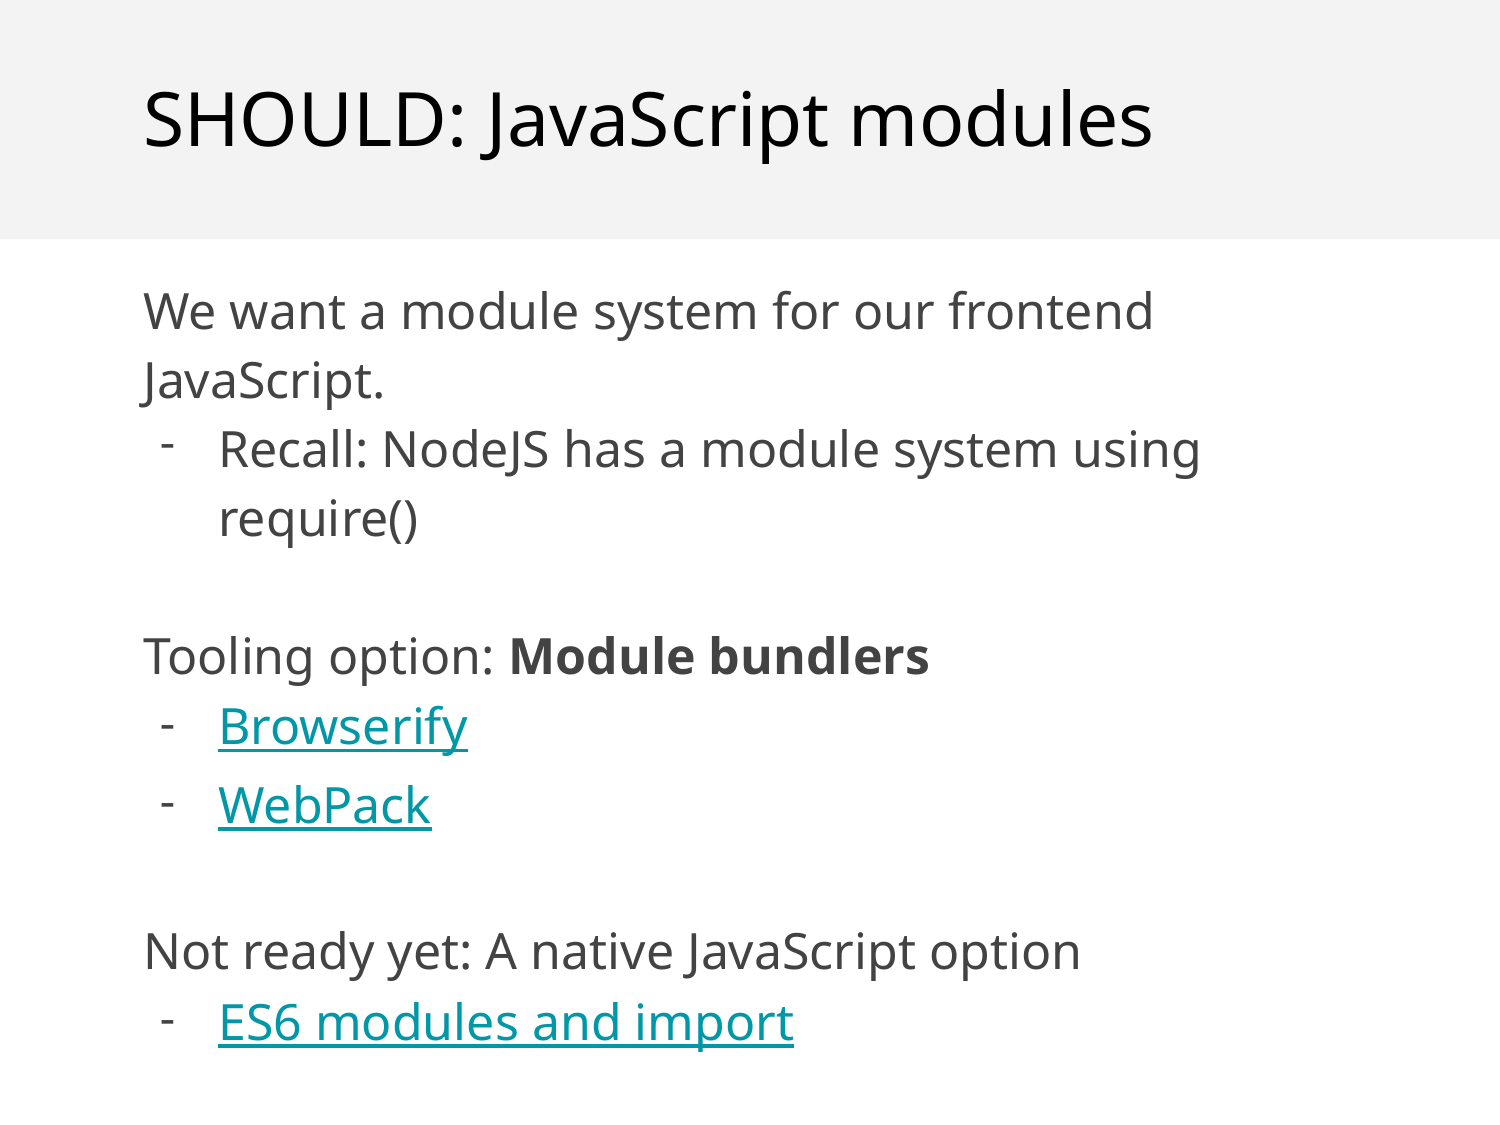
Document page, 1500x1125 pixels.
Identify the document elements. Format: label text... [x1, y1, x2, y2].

list We want a module system for our frontend JavaScript. Recall: NodeJS has a module system using require() Tooling option: Module bundlers Browserify WebPack Not ready yet: A native JavaScript option ES6 modules and import [128, 255, 1372, 1004]
title SHOULD: JavaScript modules [128, 56, 1372, 183]
